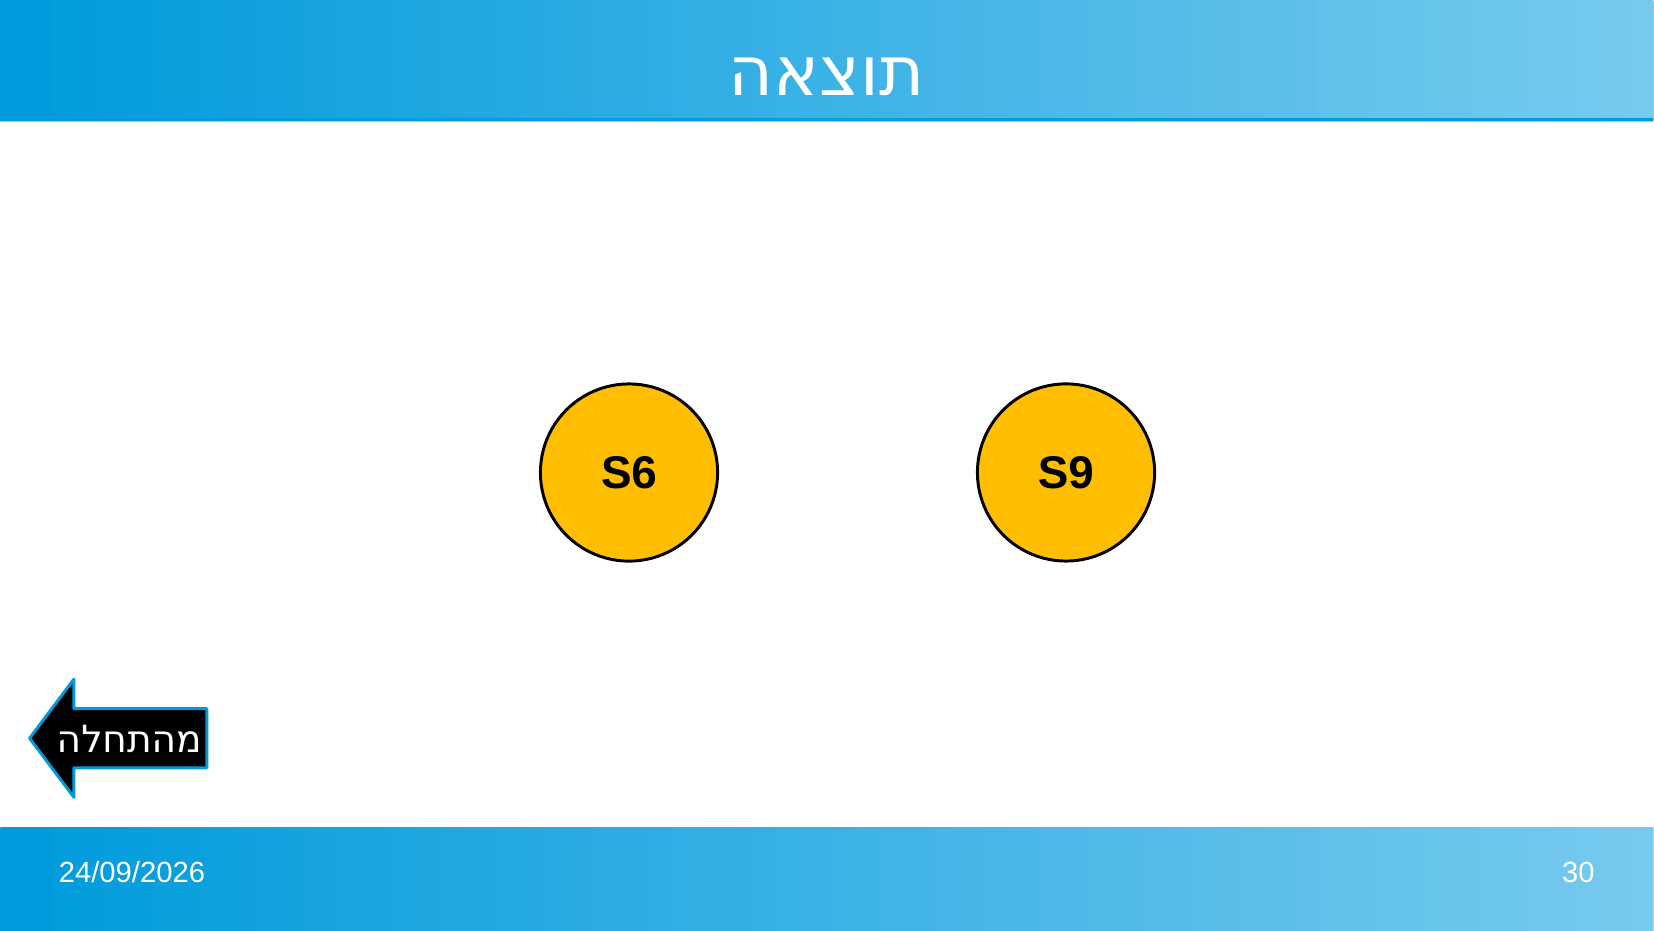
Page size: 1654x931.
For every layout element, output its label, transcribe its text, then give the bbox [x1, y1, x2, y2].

text_box S9 [977, 383, 1155, 562]
title תוצאה [59, 21, 1595, 116]
text_box S6 [540, 383, 718, 562]
text_box מהתחלה [29, 679, 207, 798]
